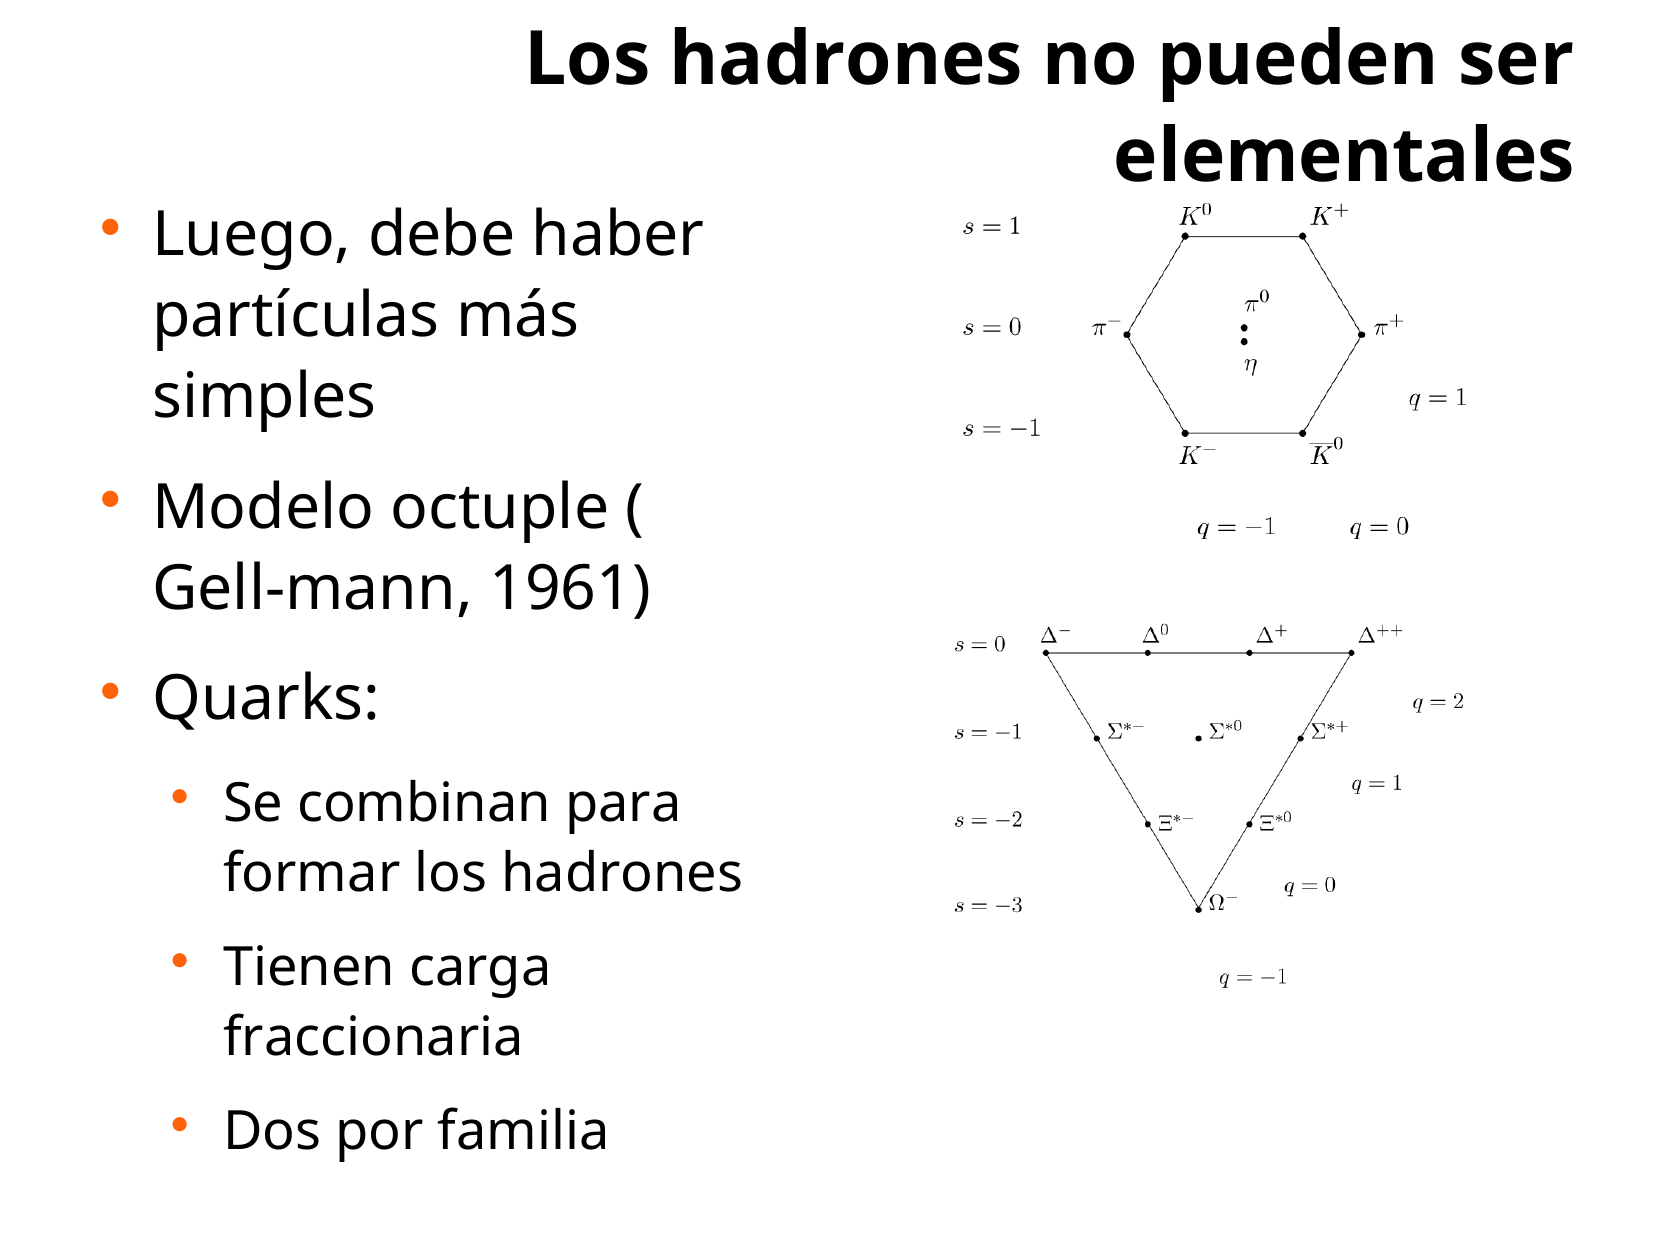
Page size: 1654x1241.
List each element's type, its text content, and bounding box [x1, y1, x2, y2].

title Los hadrones no pueden ser elementales [86, 2, 1575, 197]
picture [934, 187, 1483, 578]
picture [938, 615, 1478, 1006]
list Luego, debe haber partículas más simples Modelo octuple ( Gell-mann, 1961) Quarks: Se combinan para formar los hadrones Tienen carga fraccionaria Dos por familia [82, 187, 809, 1201]
